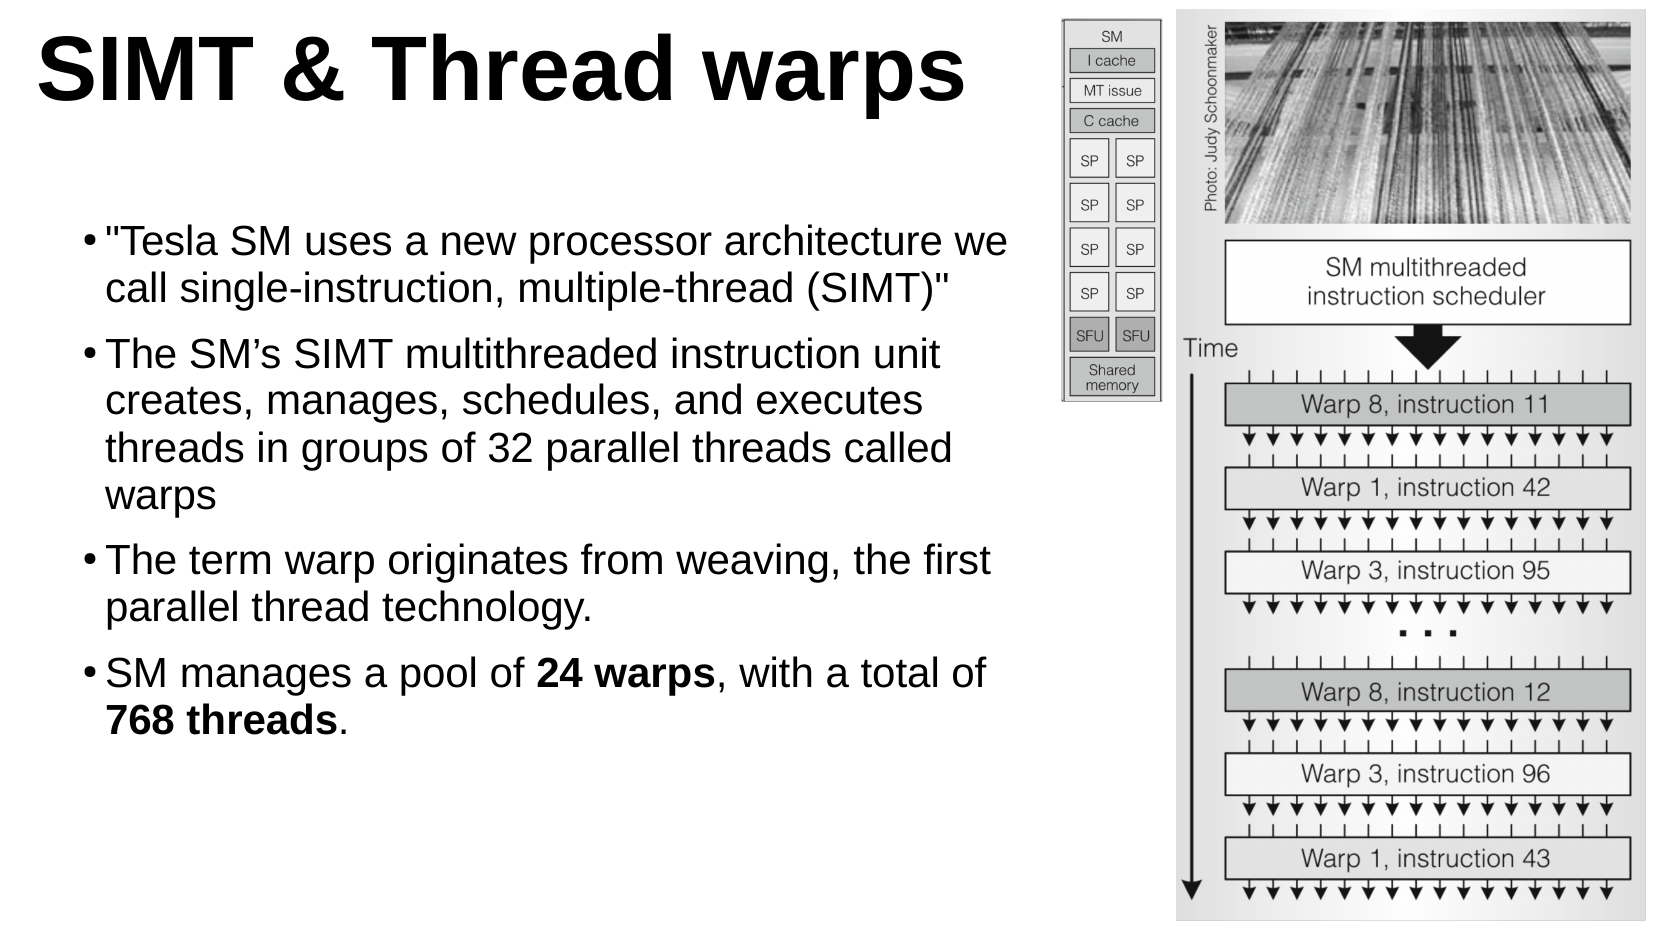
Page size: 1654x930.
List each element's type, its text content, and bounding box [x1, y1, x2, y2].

picture [1050, 0, 1653, 930]
list "Tesla SM uses a new processor architecture we call single-instruction, multiple-thread (SIMT)" The SM’s SIMT multithreaded instruction unit creates, manages, schedules, and executes threads in groups of 32 parallel threads called warps The term warp originates from weaving, the first parallel thread technology. SM manages a pool of 24 warps, with a total of 768 threads. [82, 217, 1013, 757]
title SIMT & Thread warps [0, 0, 1005, 138]
